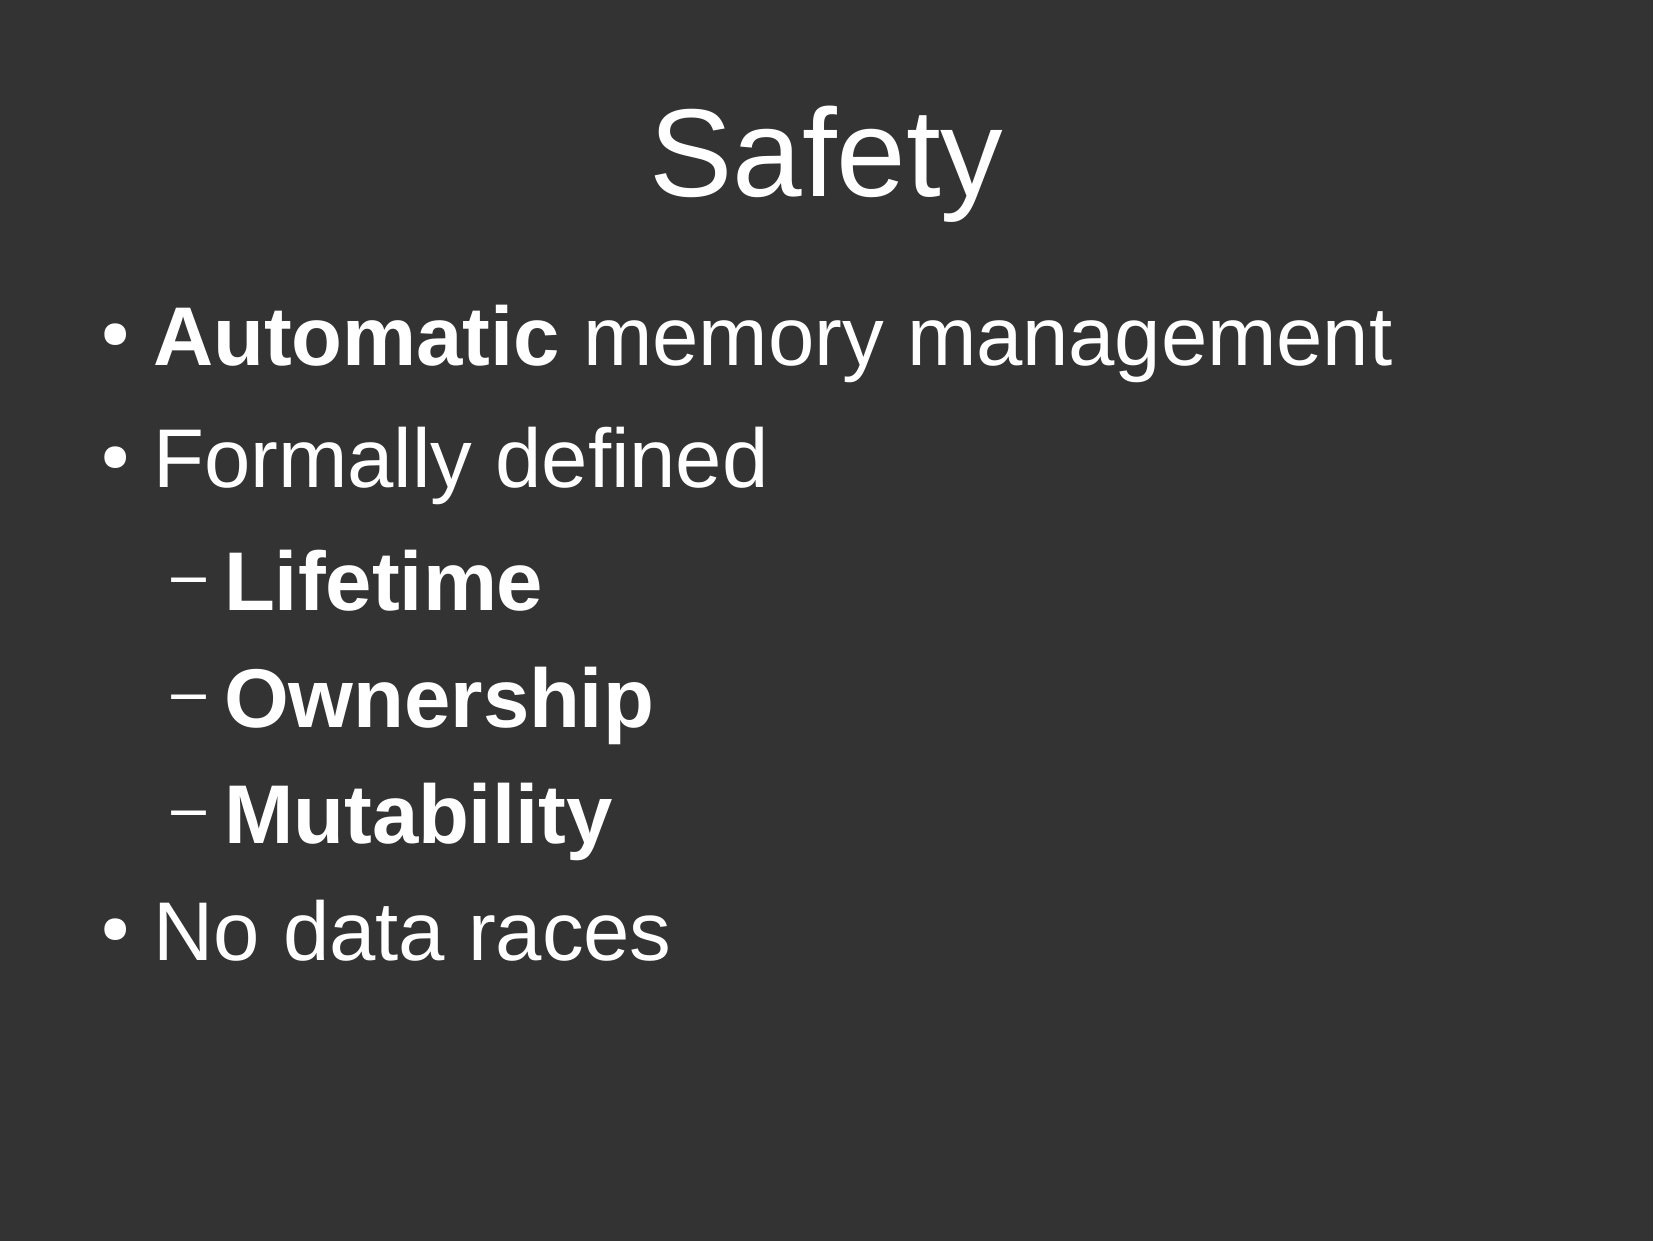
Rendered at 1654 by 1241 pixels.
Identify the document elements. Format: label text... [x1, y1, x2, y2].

list Automatic memory management Formally defined Lifetime Ownership Mutability No data races [82, 290, 1571, 1010]
title Safety [82, 49, 1571, 257]
